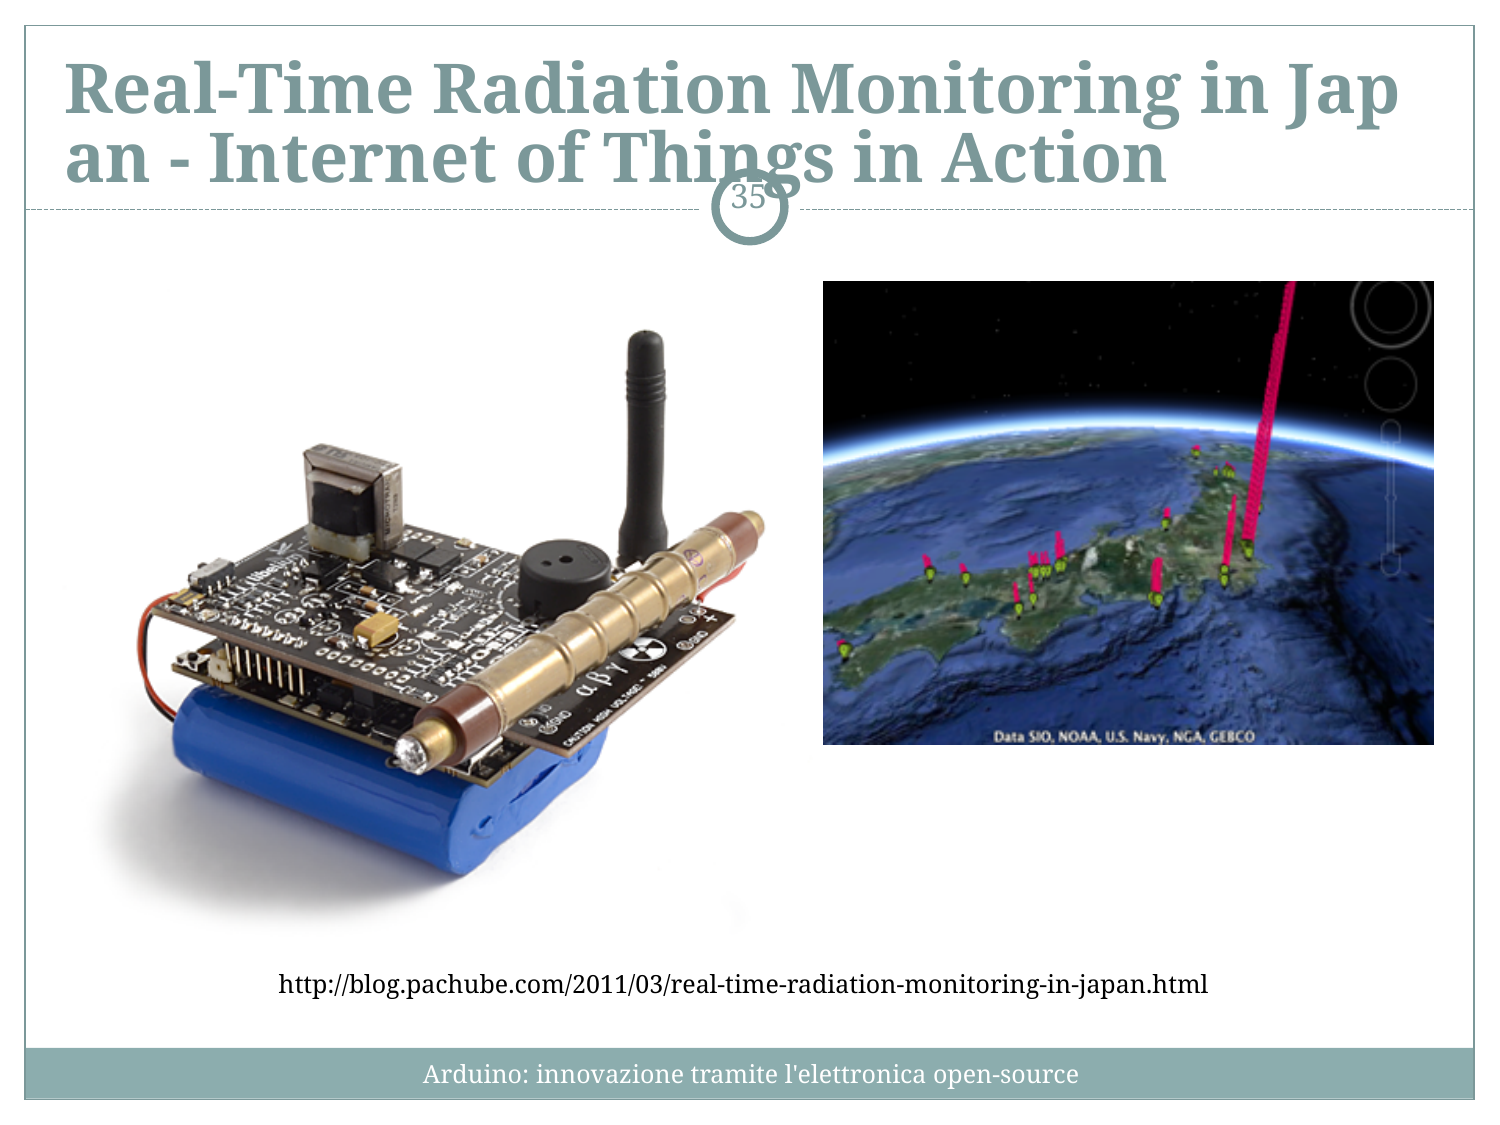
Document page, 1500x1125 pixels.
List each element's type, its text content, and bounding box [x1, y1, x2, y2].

title Real-Time Radiation Monitoring in Japan - Internet of Things in Action [49, 37, 1450, 176]
picture [823, 281, 1434, 745]
footer Arduino: innovazione tramite l'elettronica open-source [50, 1051, 1454, 1112]
list http://blog.pachube.com/2011/03/real-time-radiation-monitoring-in-japan.html [46, 960, 1442, 1043]
picture [46, 281, 813, 941]
slide_number <numero> [715, 168, 791, 241]
